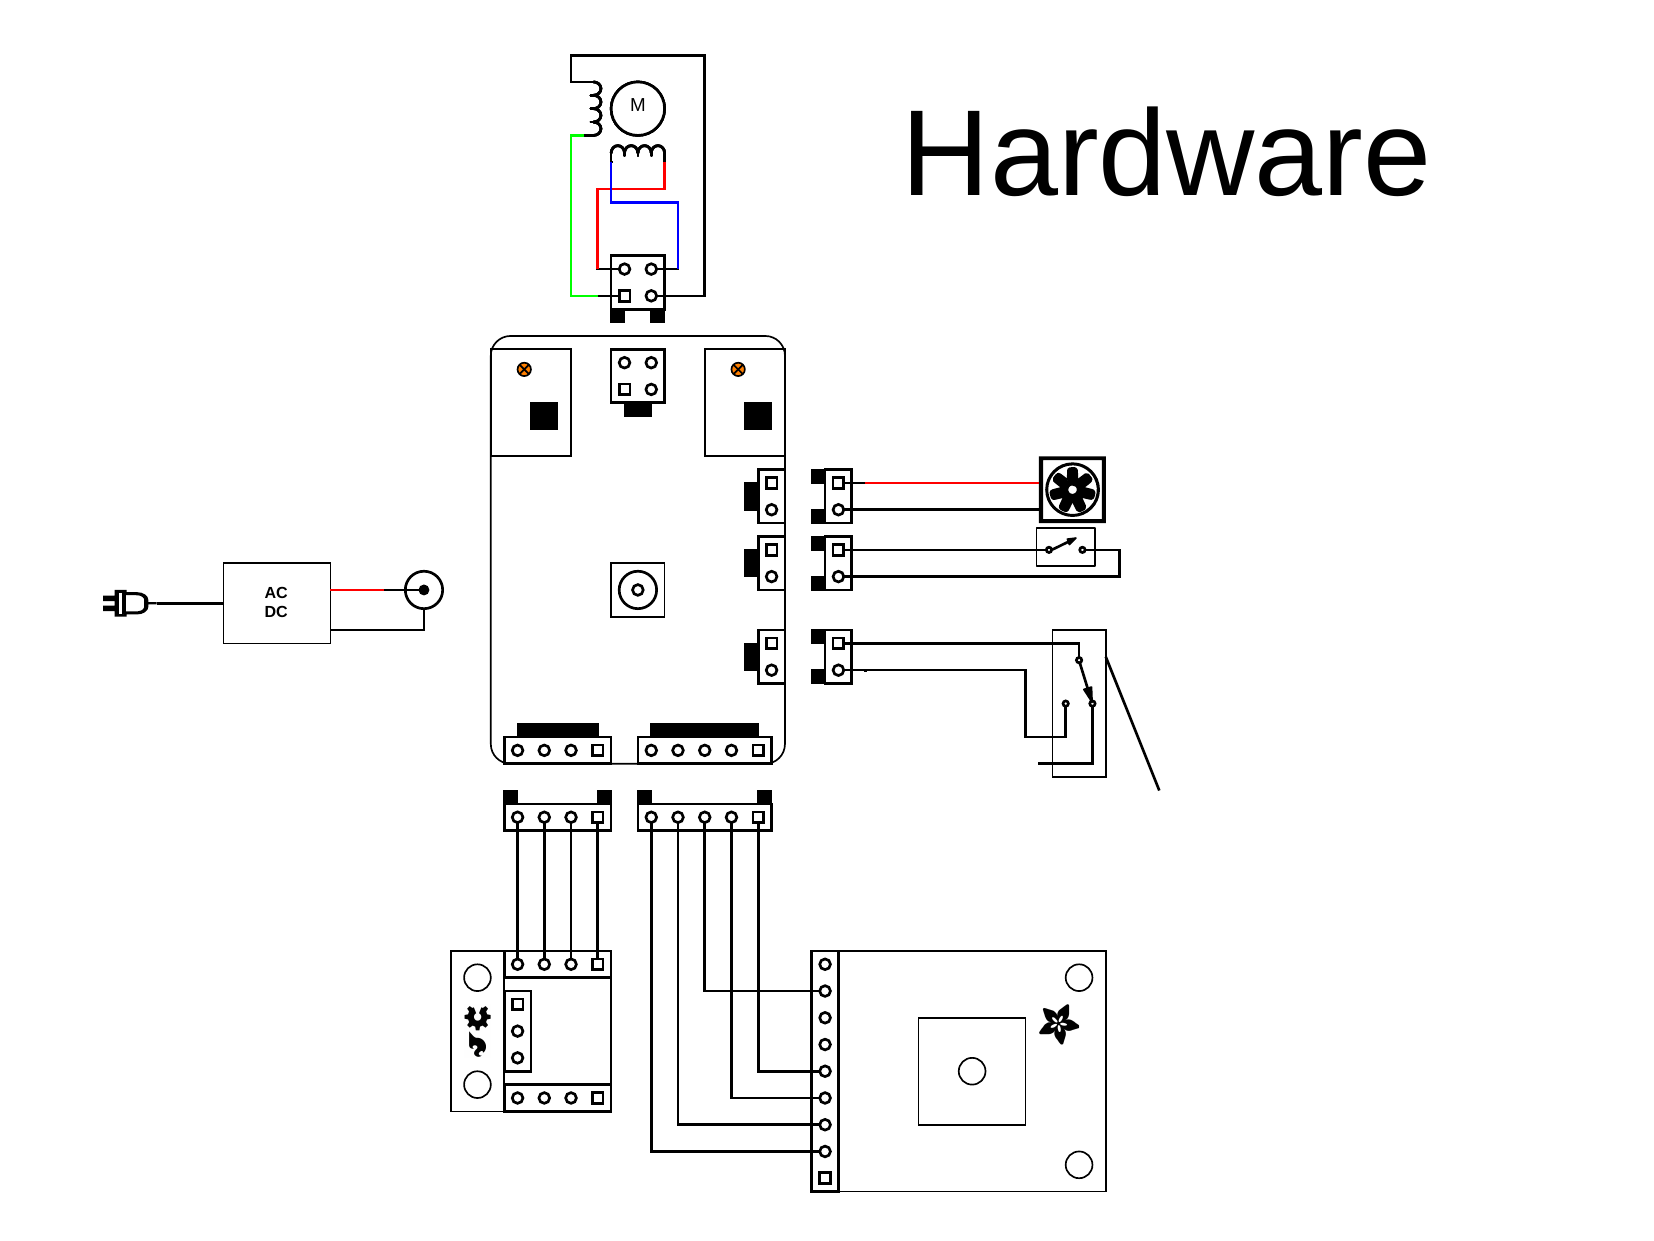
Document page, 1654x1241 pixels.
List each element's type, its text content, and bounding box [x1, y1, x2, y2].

title Hardware [82, 49, 1571, 257]
picture [103, 53, 1161, 1193]
